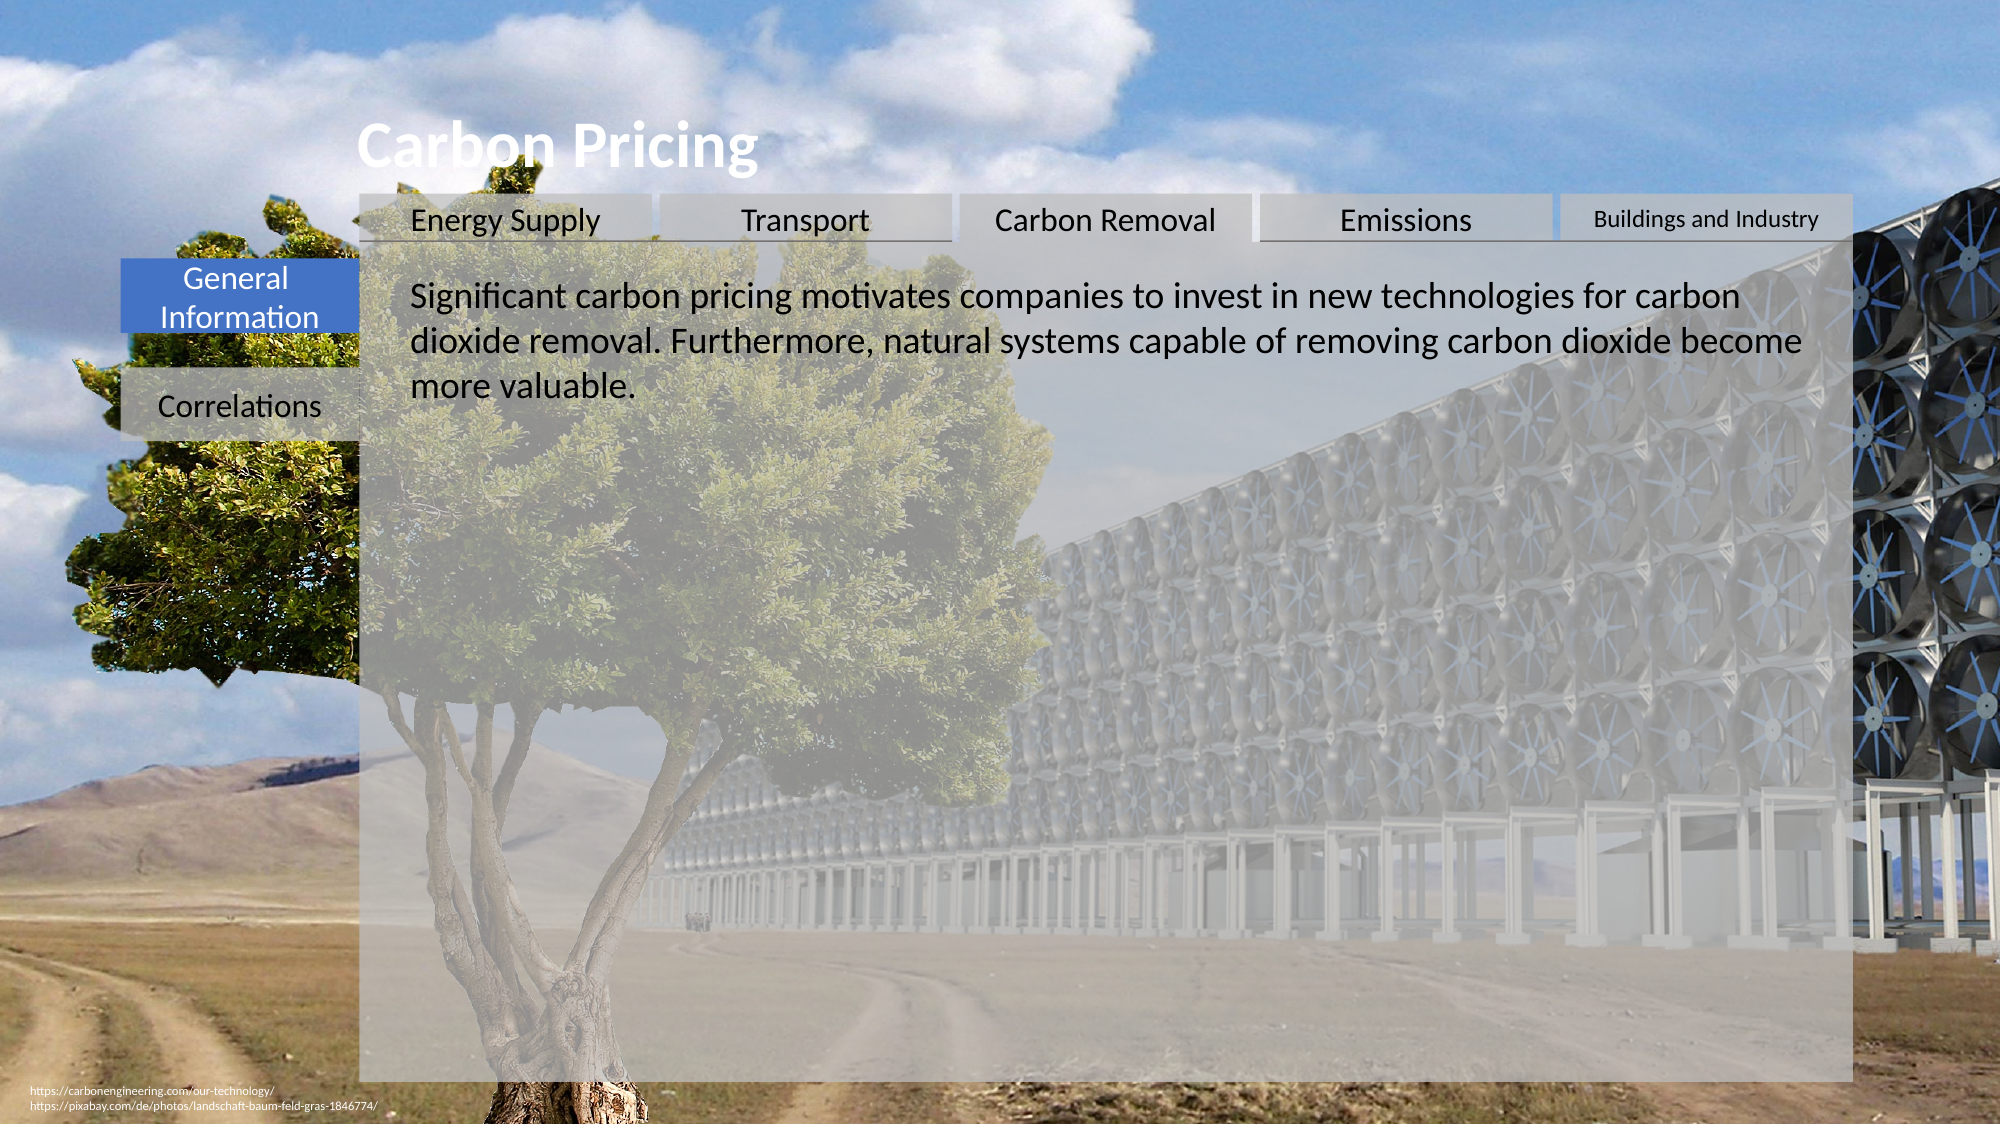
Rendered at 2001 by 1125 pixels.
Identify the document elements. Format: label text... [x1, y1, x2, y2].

text_box Transport [659, 193, 953, 240]
text_box Carbon Removal [959, 193, 1253, 242]
text_box Significant carbon pricing motivates companies to invest in new technologies for carbon dioxide removal. Furthermore, natural systems capable of removing carbon dioxide become more valuable. [395, 263, 1835, 684]
text_box General Information [120, 258, 360, 333]
text_box Emissions [1260, 193, 1553, 240]
text_box [359, 241, 1853, 1082]
text_box Carbon Pricing [342, 93, 775, 189]
picture [0, 0, 2000, 1124]
text_box Correlations [120, 367, 360, 442]
text_box https://carbonengineering.com/our-technology/ https://pixabay.com/de/photos/landschaft-baum-feld-gras-1846774/ [15, 1075, 393, 1121]
text_box Buildings and Industry [1560, 193, 1853, 240]
text_box Energy Supply [359, 193, 652, 240]
